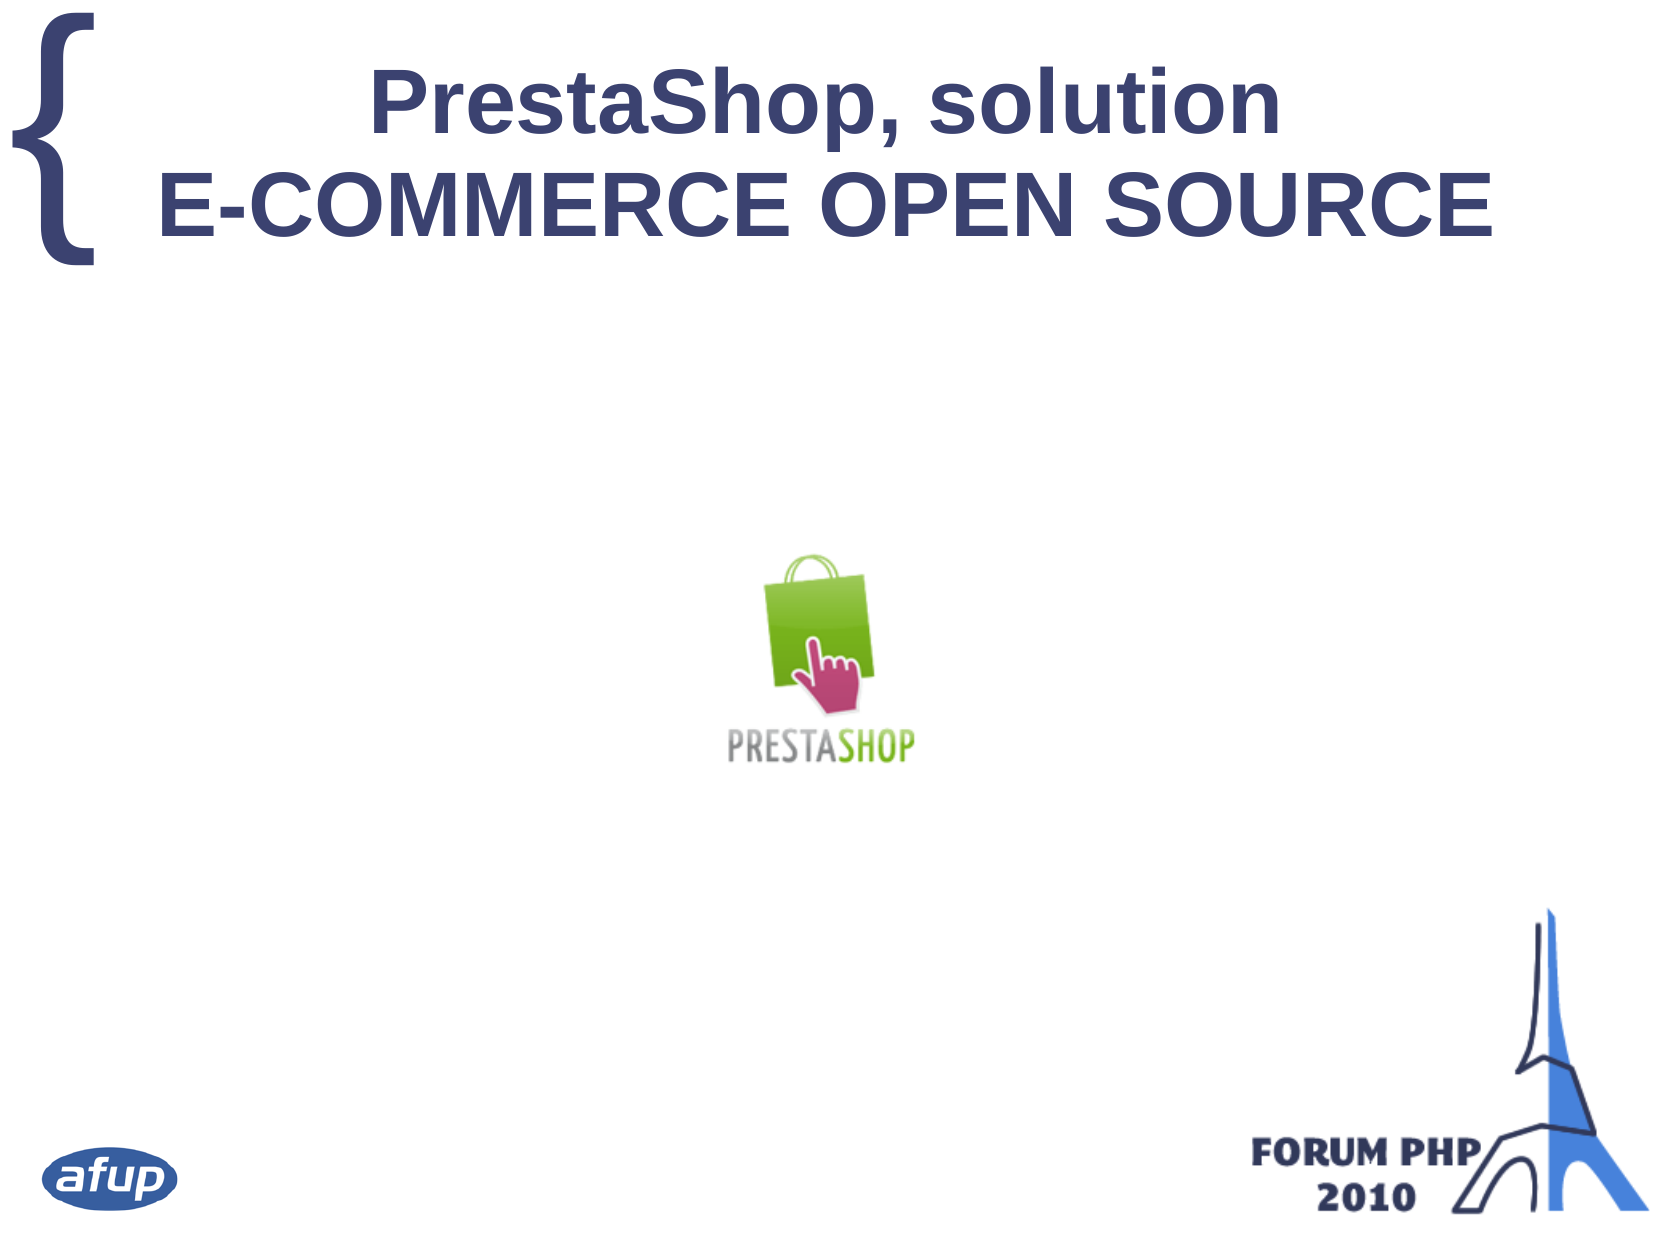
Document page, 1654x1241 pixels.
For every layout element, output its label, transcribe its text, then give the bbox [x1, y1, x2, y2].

picture [1240, 872, 1650, 1241]
title PrestaShop, solution E-COMMERCE OPEN SOURCE [82, 49, 1571, 257]
picture [41, 1146, 178, 1211]
picture [708, 544, 932, 768]
